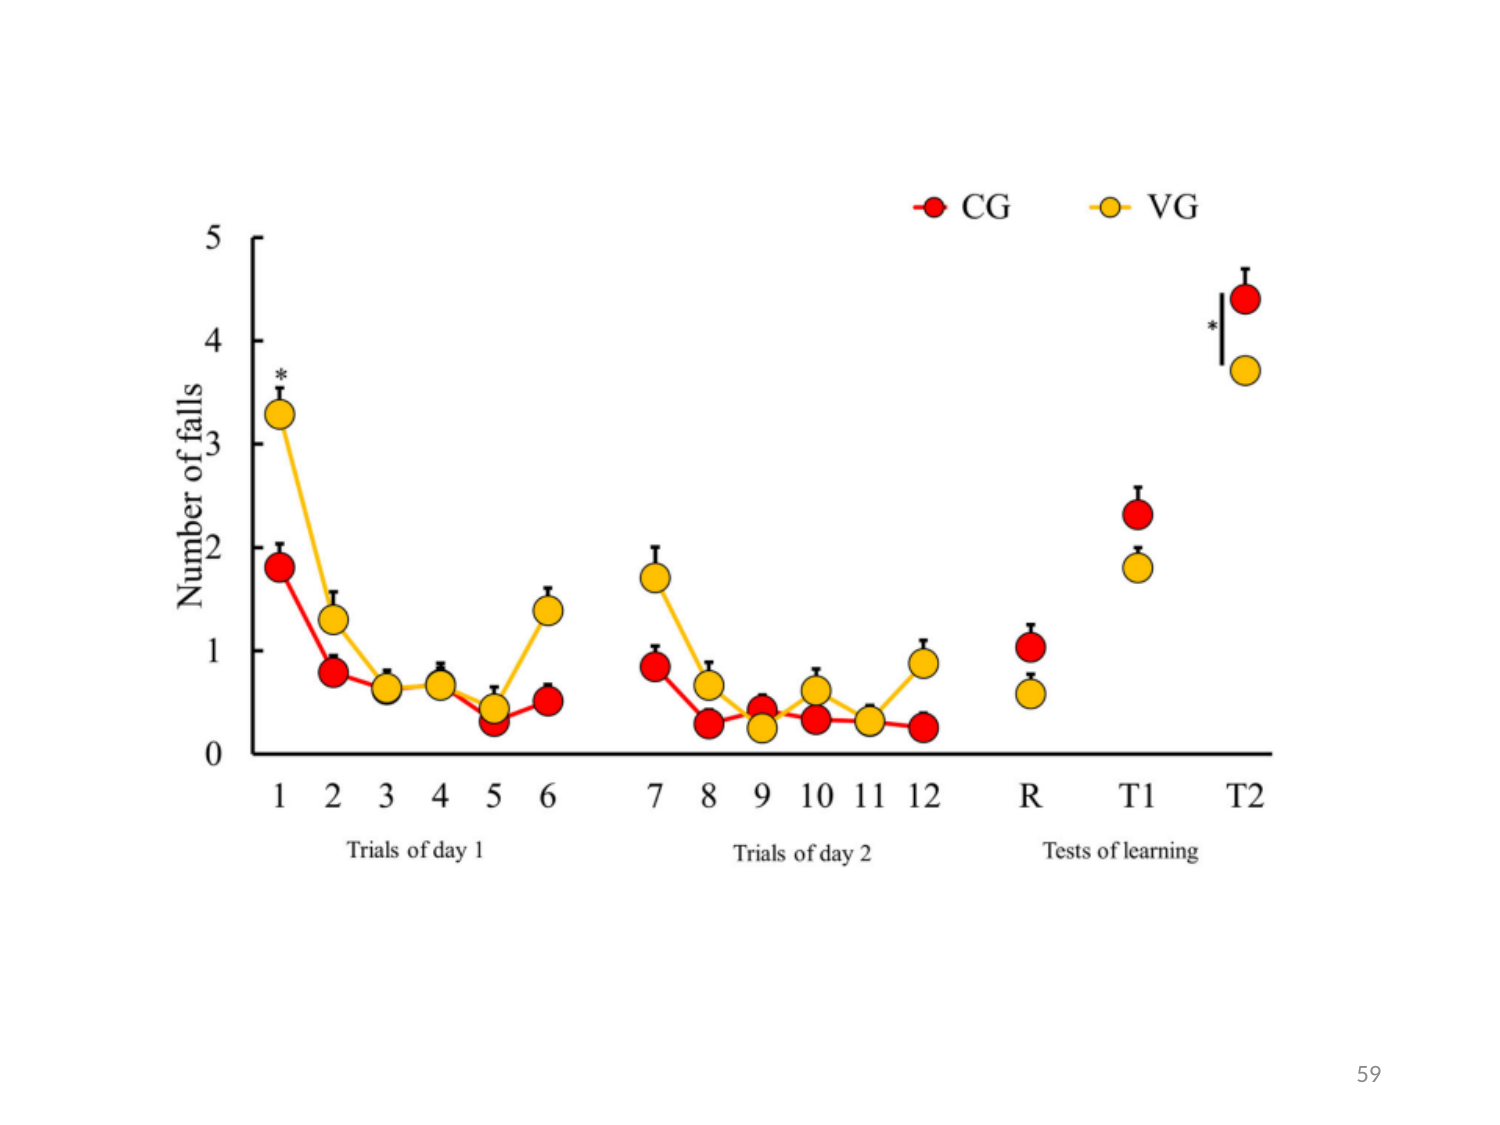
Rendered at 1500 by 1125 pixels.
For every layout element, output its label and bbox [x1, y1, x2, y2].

picture [116, 163, 1385, 886]
